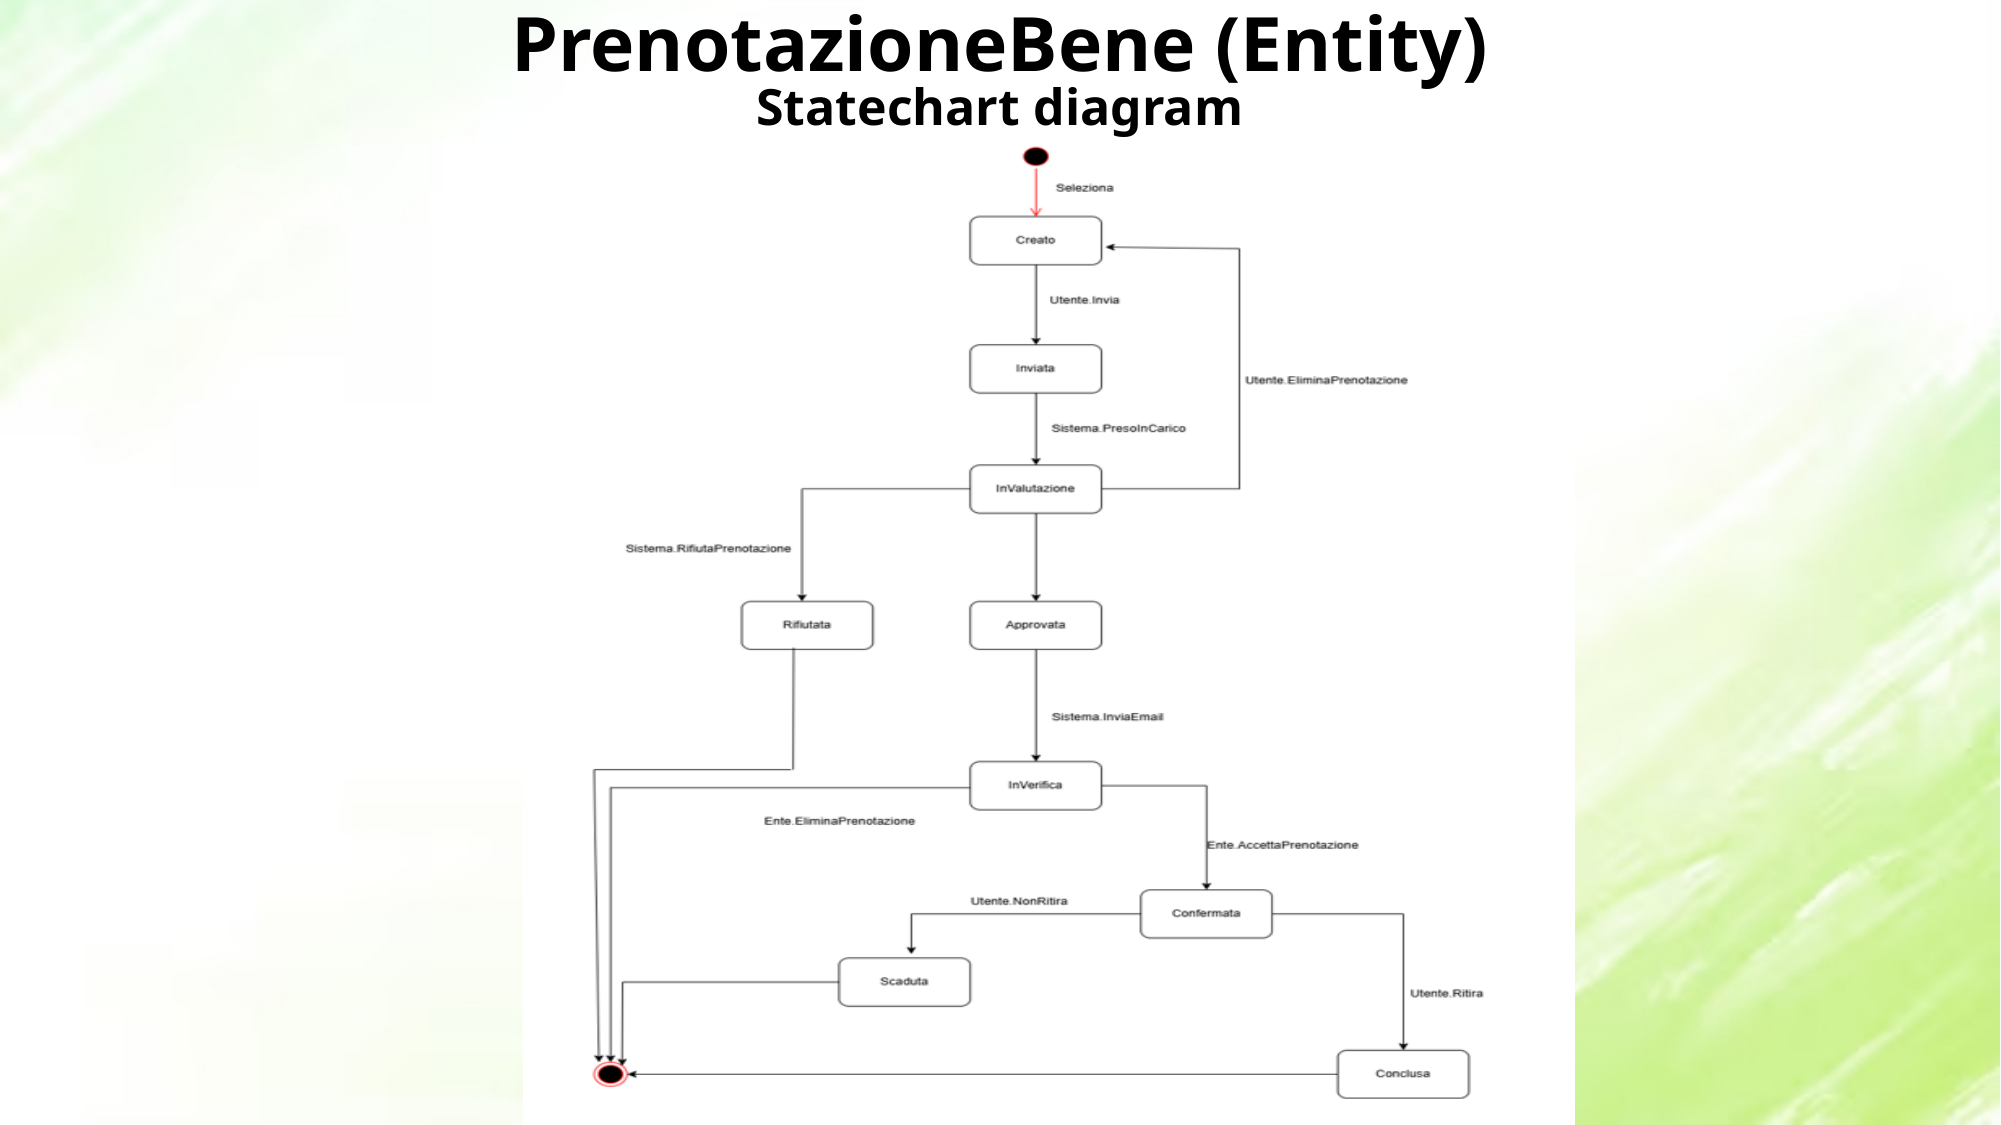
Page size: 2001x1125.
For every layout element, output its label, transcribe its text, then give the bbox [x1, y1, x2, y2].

text_box PrenotazioneBene (Entity) [494, 0, 1506, 68]
text_box Statechart diagram [494, 68, 1506, 144]
picture [0, 0, 2000, 1125]
